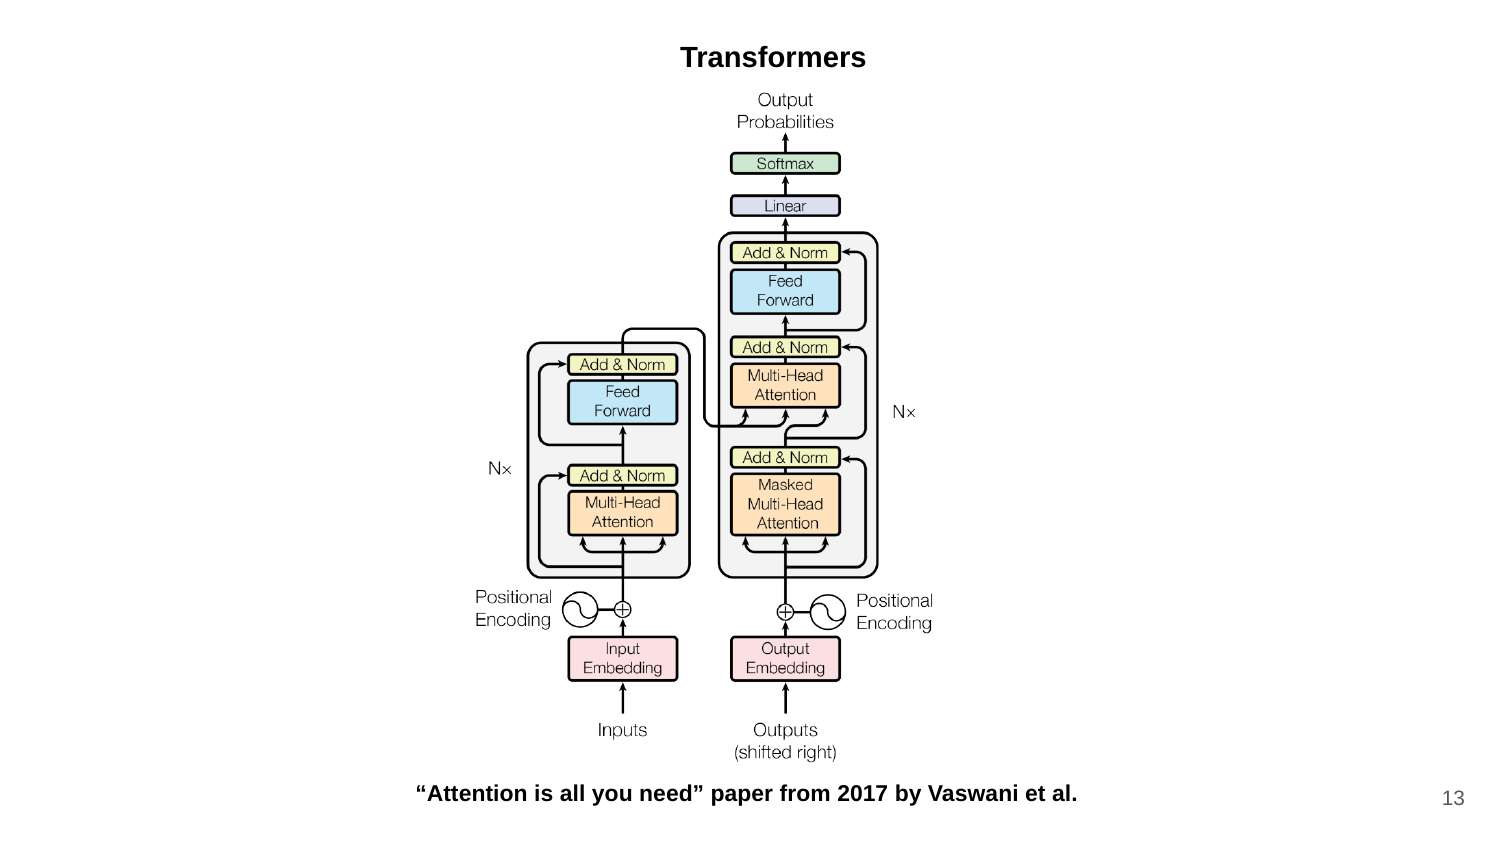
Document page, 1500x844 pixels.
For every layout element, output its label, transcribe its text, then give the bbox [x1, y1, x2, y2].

picture [466, 80, 942, 763]
text_box Transformers [664, 23, 903, 80]
text_box “Attention is all you need” paper from 2017 by Vaswani et al. [393, 763, 1247, 796]
slide_number <number> [1389, 764, 1480, 830]
